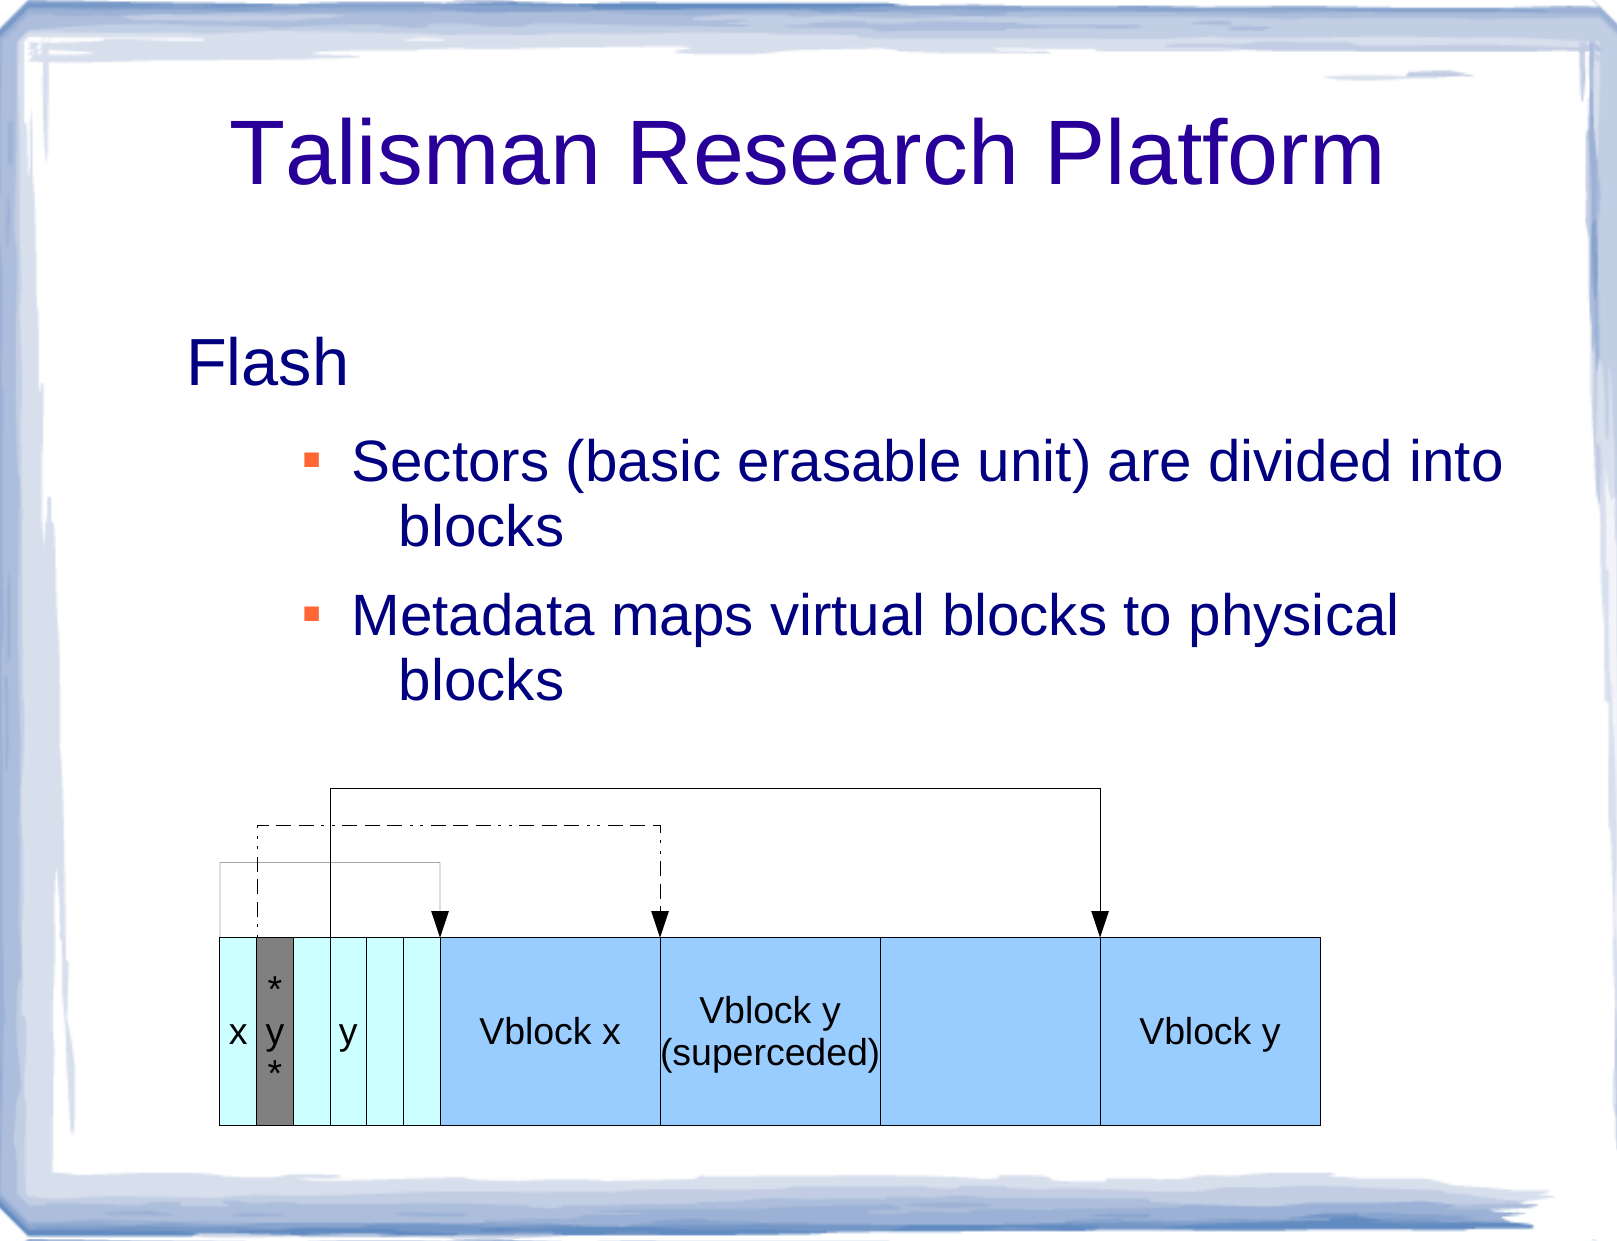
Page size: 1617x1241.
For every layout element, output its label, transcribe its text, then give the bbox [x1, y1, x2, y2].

text_box Vblock y (superceded) [660, 937, 880, 1126]
text_box [366, 937, 441, 1126]
text_box [293, 937, 331, 1126]
list Flash Sectors (basic erasable unit) are divided into blocks Metadata maps virtual blocks to physical blocks [115, 324, 1537, 1005]
picture [0, 0, 1617, 1241]
title Talisman Research Platform [80, 49, 1537, 257]
text_box Vblock y [1101, 937, 1321, 1126]
text_box y [331, 937, 366, 1126]
text_box Vblock x [441, 937, 660, 1126]
text_box [880, 937, 1101, 1126]
text_box x [219, 937, 256, 1126]
text_box * y * [256, 937, 293, 1126]
